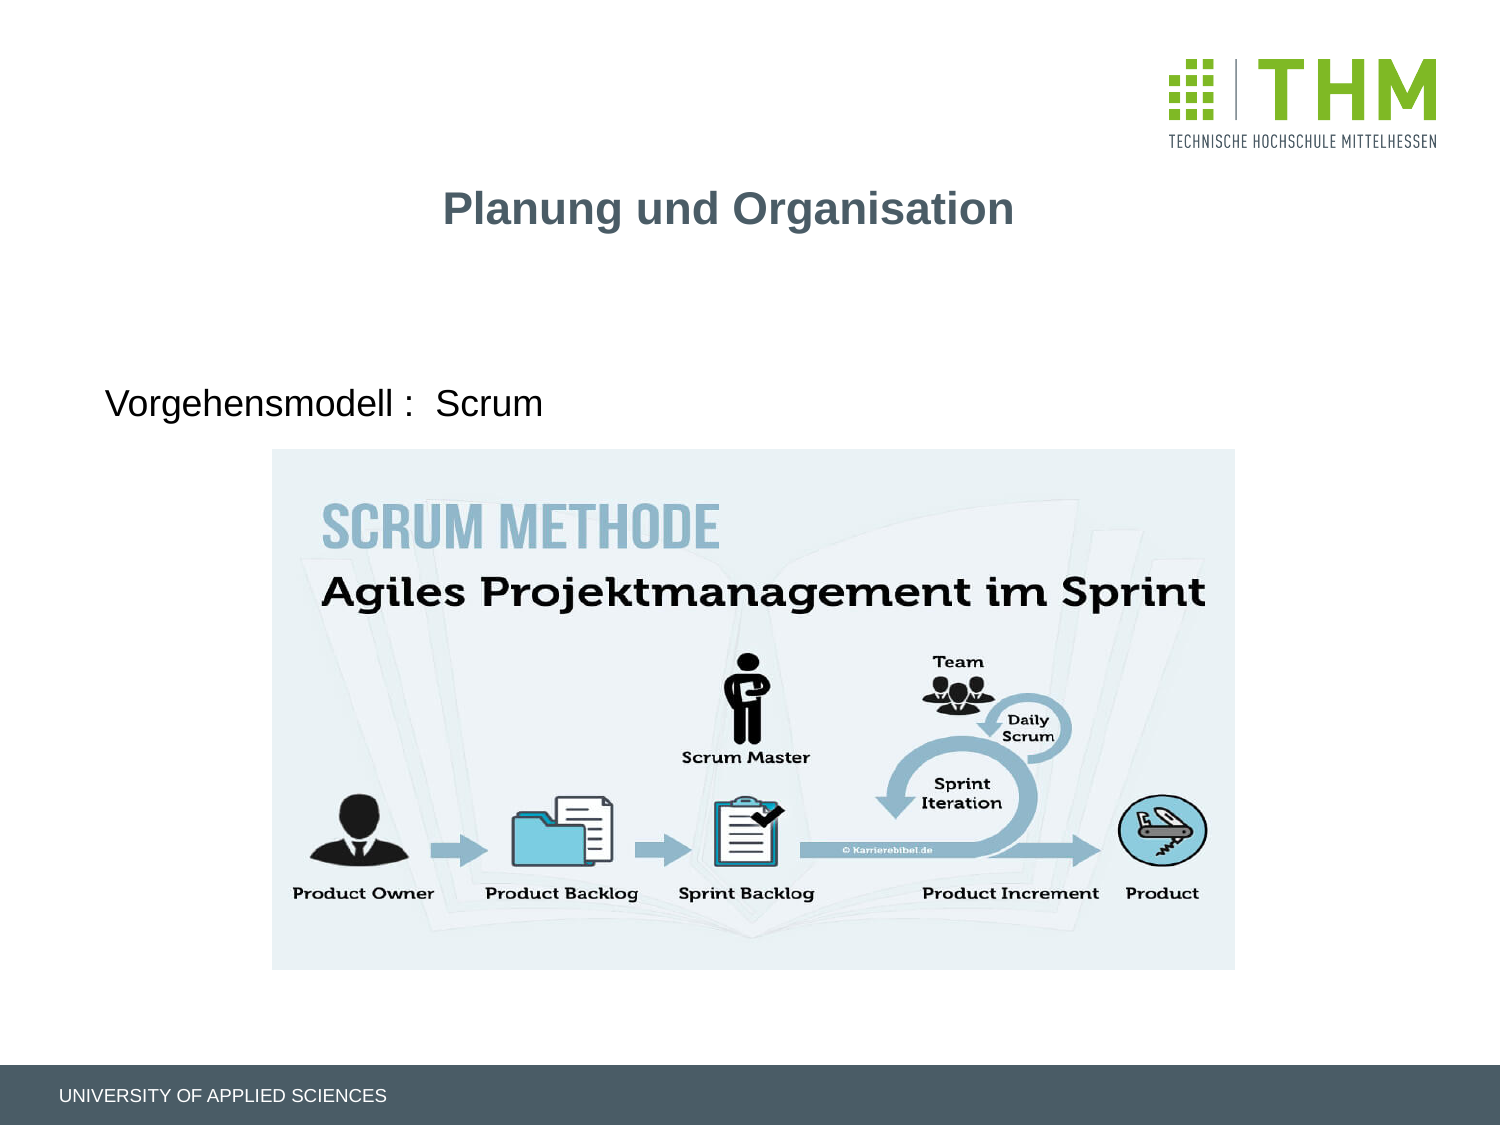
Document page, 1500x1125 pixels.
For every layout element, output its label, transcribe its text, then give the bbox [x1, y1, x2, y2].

text_box Vorgehensmodell : Scrum [90, 375, 559, 432]
picture [272, 449, 1235, 970]
picture [1169, 59, 1436, 148]
title Planung und Organisation [30, 136, 1428, 225]
